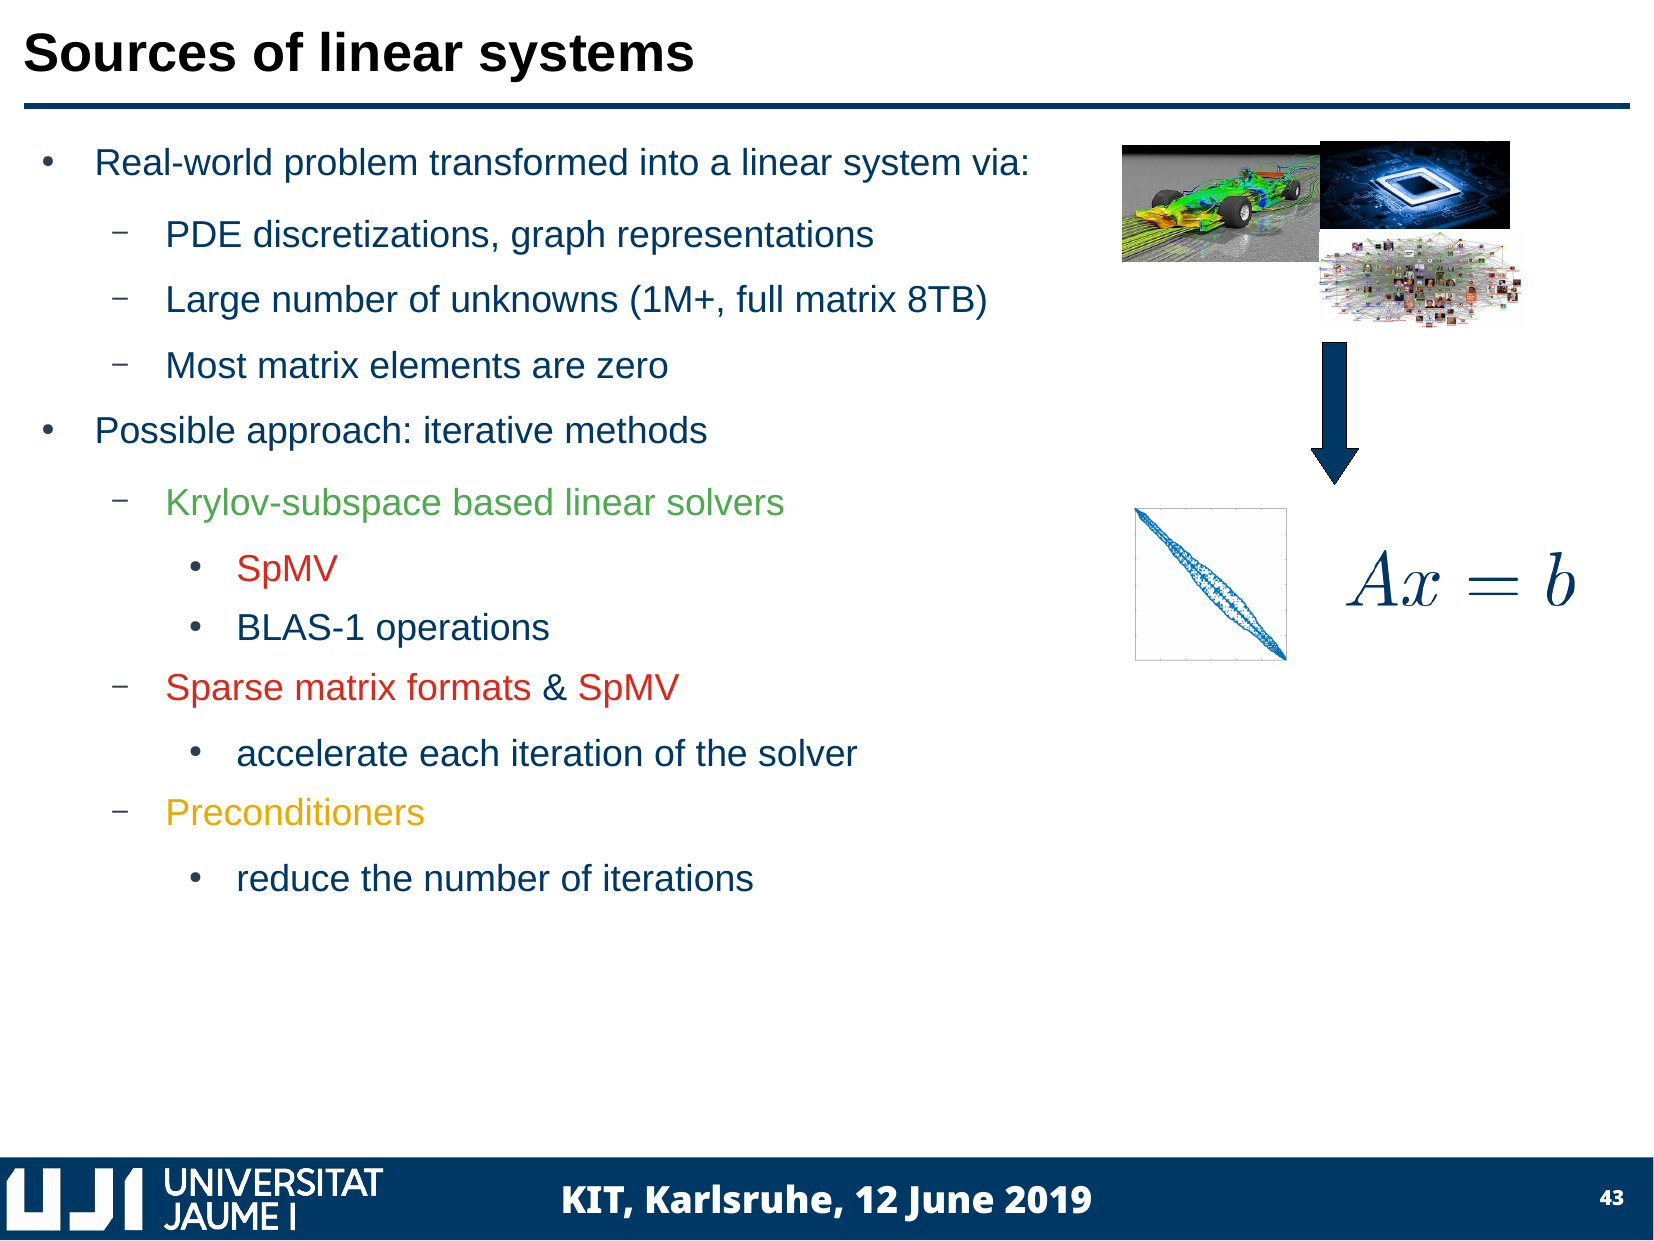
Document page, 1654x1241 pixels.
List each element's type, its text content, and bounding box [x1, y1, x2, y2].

title Sources of linear systems [23, 0, 1630, 107]
picture [1122, 141, 1524, 328]
picture [1134, 507, 1288, 662]
text_box [1311, 342, 1359, 485]
list Real-world problem transformed into a linear system via: PDE discretizations, graph representations Large number of unknowns (1M+, full matrix 8TB) Most matrix elements are zero Possible approach: iterative methods Krylov-subspace based linear solvers SpMV BLAS-1 operations Sparse matrix formats & SpMV accelerate each iteration of the solver Preconditioners reduce the number of iterations [23, 141, 1040, 1158]
picture [0, 1158, 390, 1241]
picture [1346, 550, 1575, 606]
